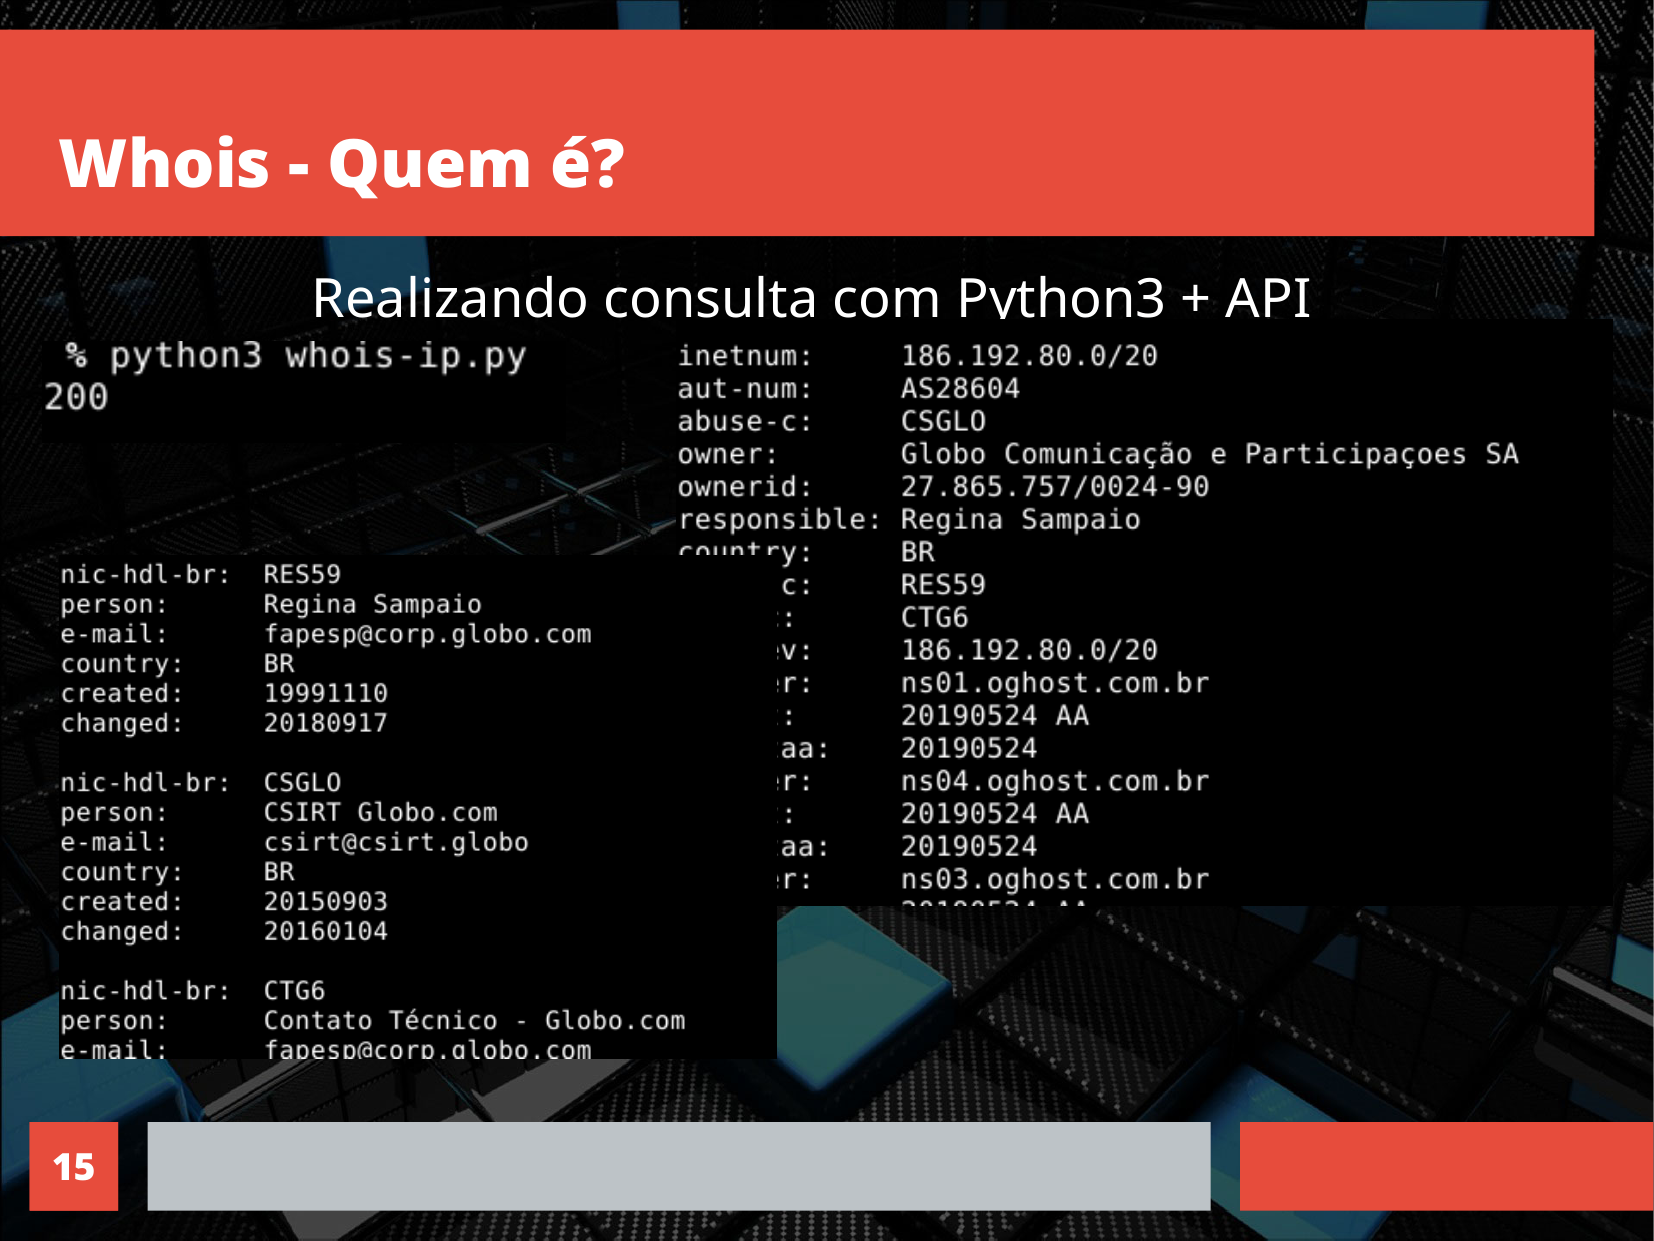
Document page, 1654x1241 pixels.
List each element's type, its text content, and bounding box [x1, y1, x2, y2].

title Whois - Quem é? [59, 59, 1595, 207]
list Realizando consulta com Python3 + API [777, 906, 1565, 1028]
list Realizando consulta com Python3 + API [59, 259, 1565, 555]
picture [0, 0, 1654, 1241]
